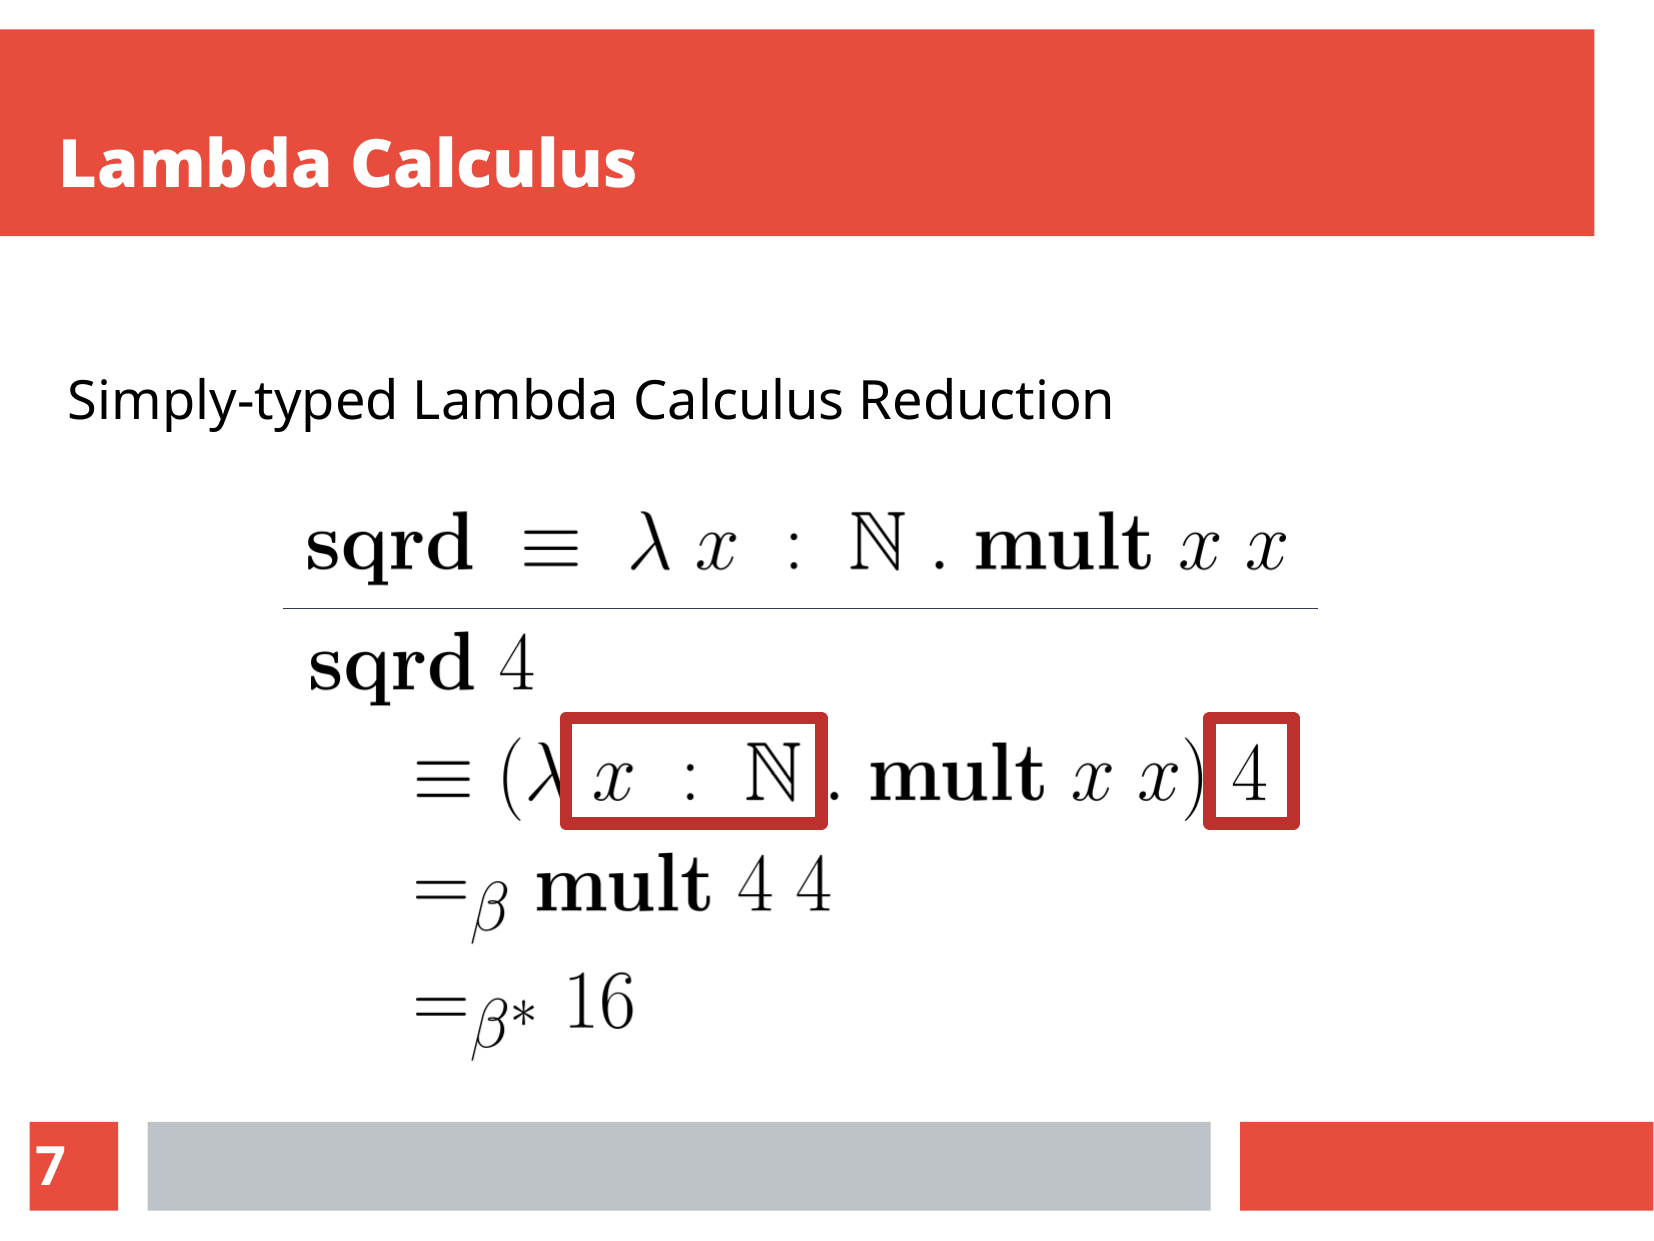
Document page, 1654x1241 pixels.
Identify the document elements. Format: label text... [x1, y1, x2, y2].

picture [1216, 724, 1284, 817]
text_box Simply-typed Lambda Calculus Reduction [53, 354, 1211, 433]
title Lambda Calculus [59, 58, 1595, 207]
text_box 7 [20, 1119, 254, 1210]
picture [290, 492, 1303, 603]
picture [293, 613, 1284, 1078]
